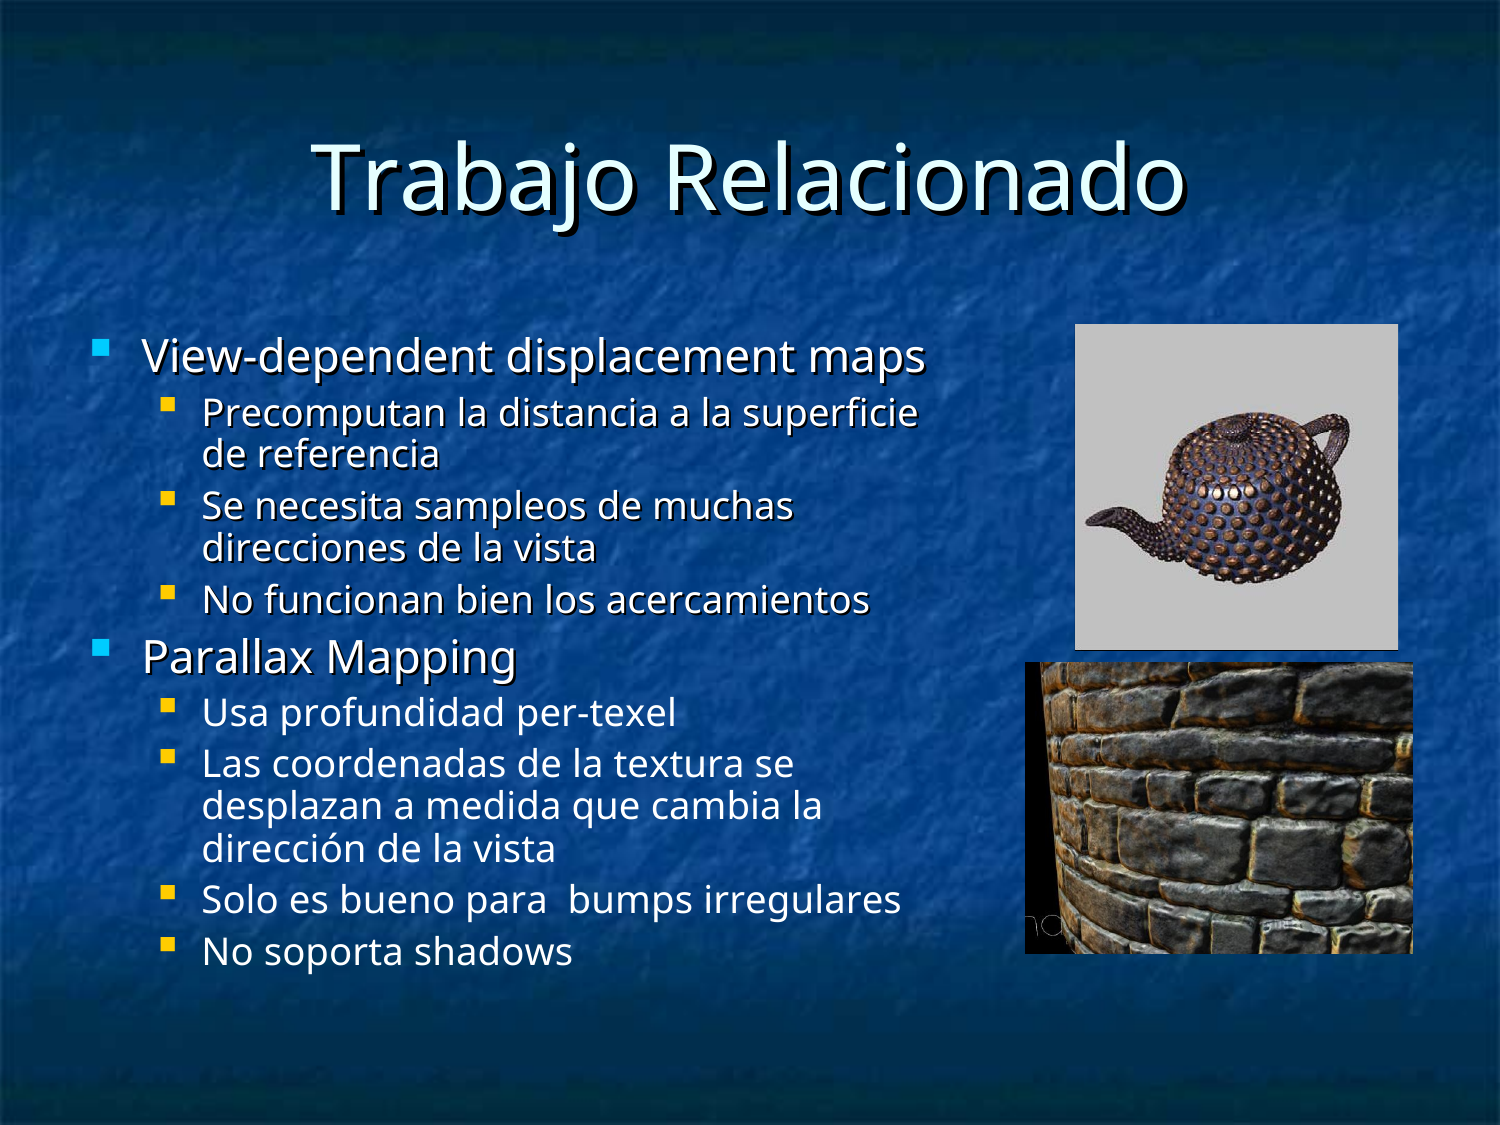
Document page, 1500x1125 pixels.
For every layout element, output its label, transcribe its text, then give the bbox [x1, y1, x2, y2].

title Trabajo Relacionado [75, 62, 1426, 288]
list View-dependent displacement maps Precomputan la distancia a la superficie de referencia Se necesita sampleos de muchas direcciones de la vista No funcionan bien los acercamientos Parallax Mapping Usa profundidad per-texel Las coordenadas de la textura se desplazan a medida que cambia la dirección de la vista Solo es bueno para bumps irregulares No soporta shadows [74, 324, 950, 1000]
picture [0, 0, 1500, 1125]
